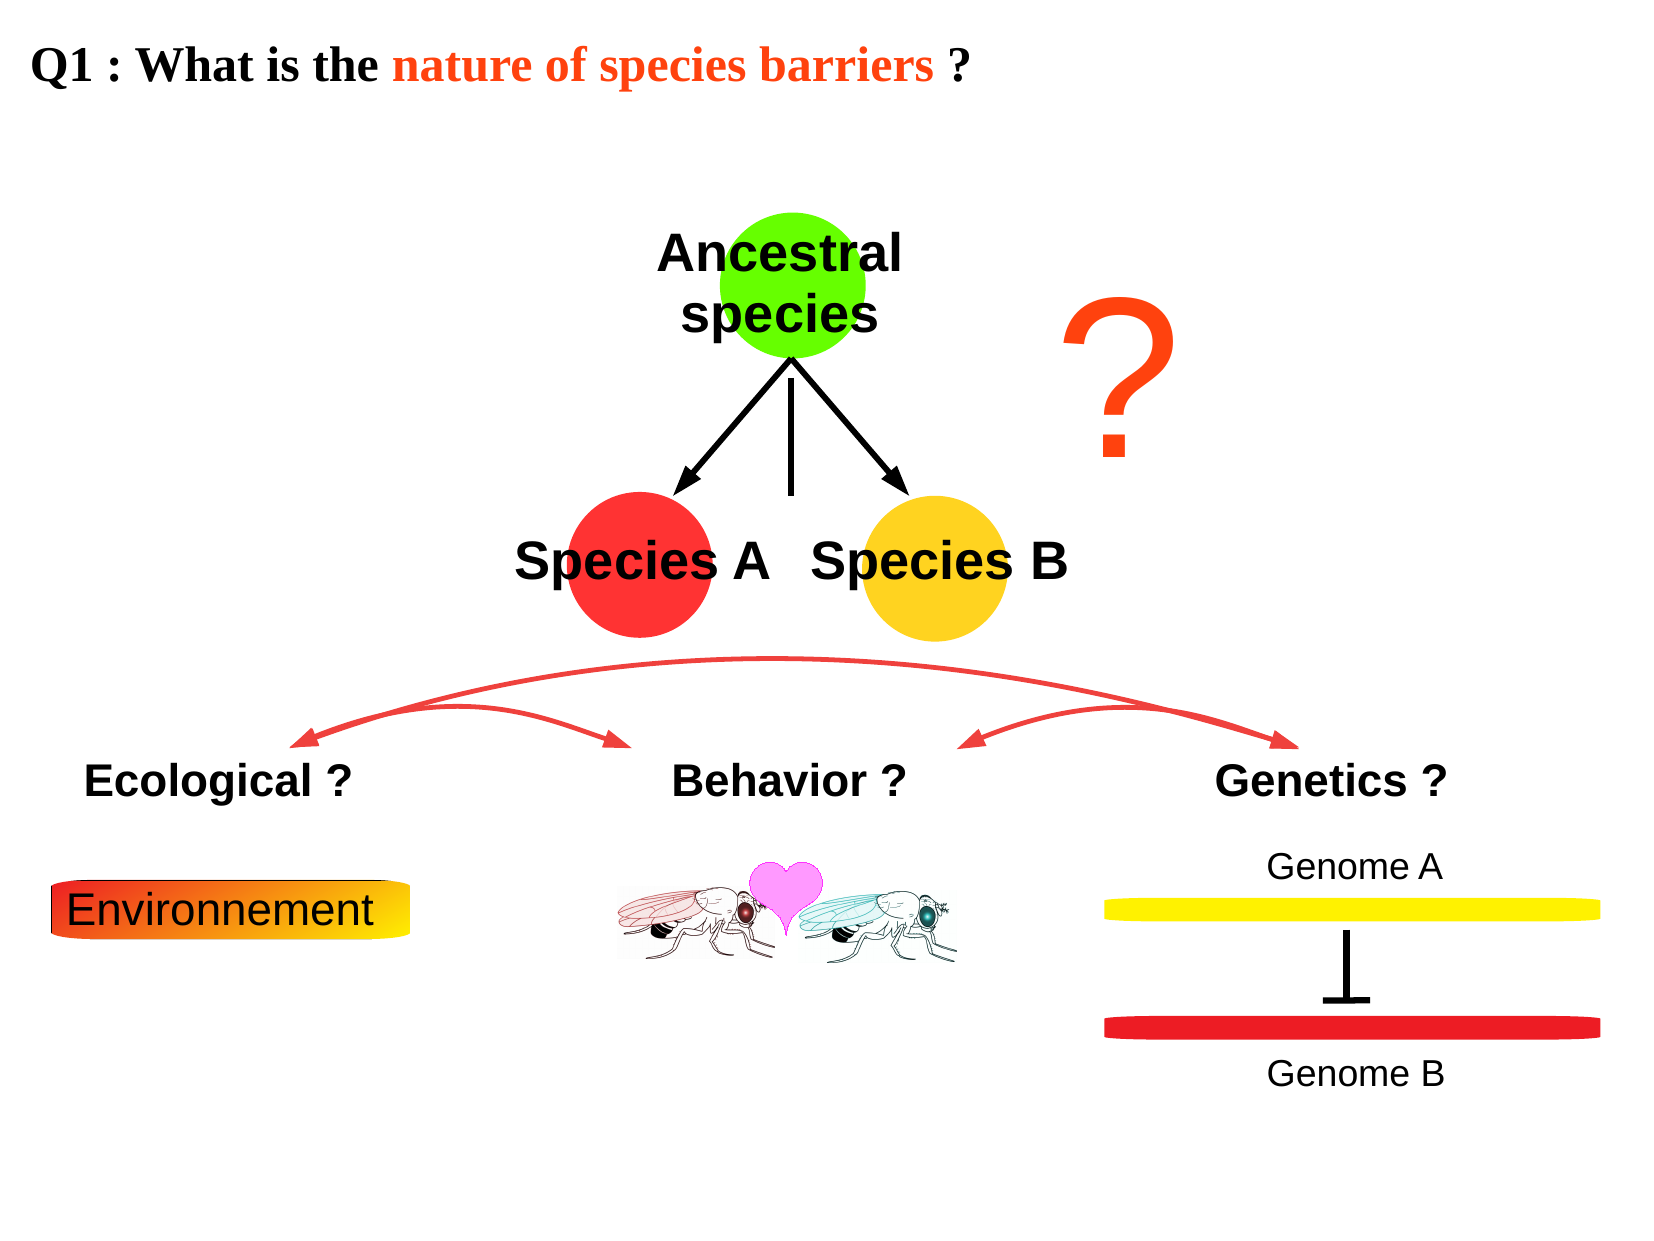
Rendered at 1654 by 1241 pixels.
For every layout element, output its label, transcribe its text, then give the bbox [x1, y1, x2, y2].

text_box Q1 : What is the nature of species barriers ? [15, 29, 1613, 100]
text_box Ecological ? [68, 747, 412, 823]
text_box Genome A [1251, 838, 1459, 896]
text_box Species B [795, 522, 1085, 599]
text_box [390, 880, 411, 939]
text_box Ancestral species [641, 215, 940, 352]
text_box ? [1039, 242, 1197, 514]
picture [617, 886, 775, 959]
text_box Environnement [51, 877, 390, 953]
text_box [749, 862, 823, 936]
text_box [879, 495, 991, 522]
text_box [868, 599, 1002, 642]
text_box [580, 491, 699, 522]
text_box [1104, 897, 1601, 922]
text_box [762, 352, 823, 359]
text_box Genome B [1251, 1045, 1461, 1103]
picture [798, 890, 957, 963]
text_box [575, 599, 705, 638]
text_box Genetics ? [1199, 747, 1520, 823]
text_box Behavior ? [656, 747, 923, 823]
text_box [1104, 1015, 1601, 1040]
text_box Species A [499, 522, 788, 599]
